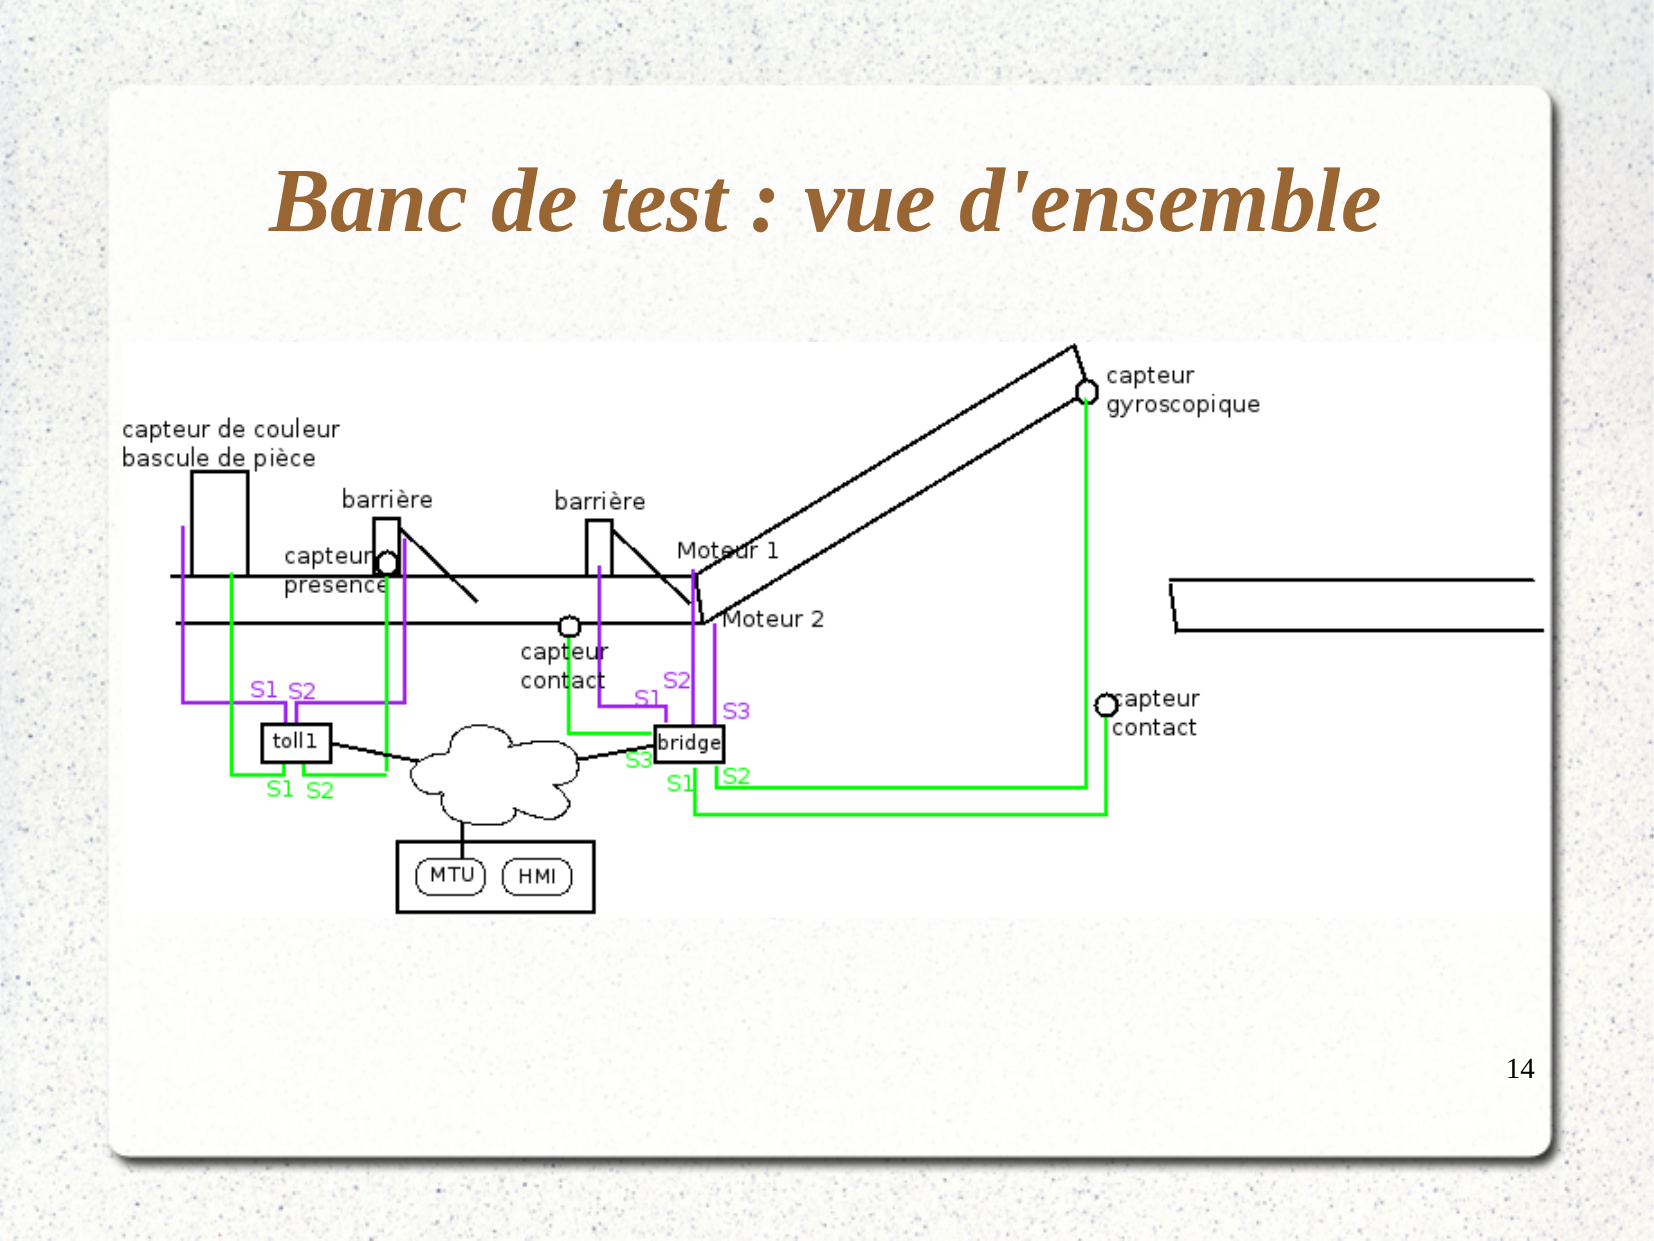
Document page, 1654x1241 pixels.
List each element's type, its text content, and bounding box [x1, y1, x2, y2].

title Banc de test : vue d'ensemble [118, 96, 1536, 304]
picture [0, 0, 1654, 1241]
